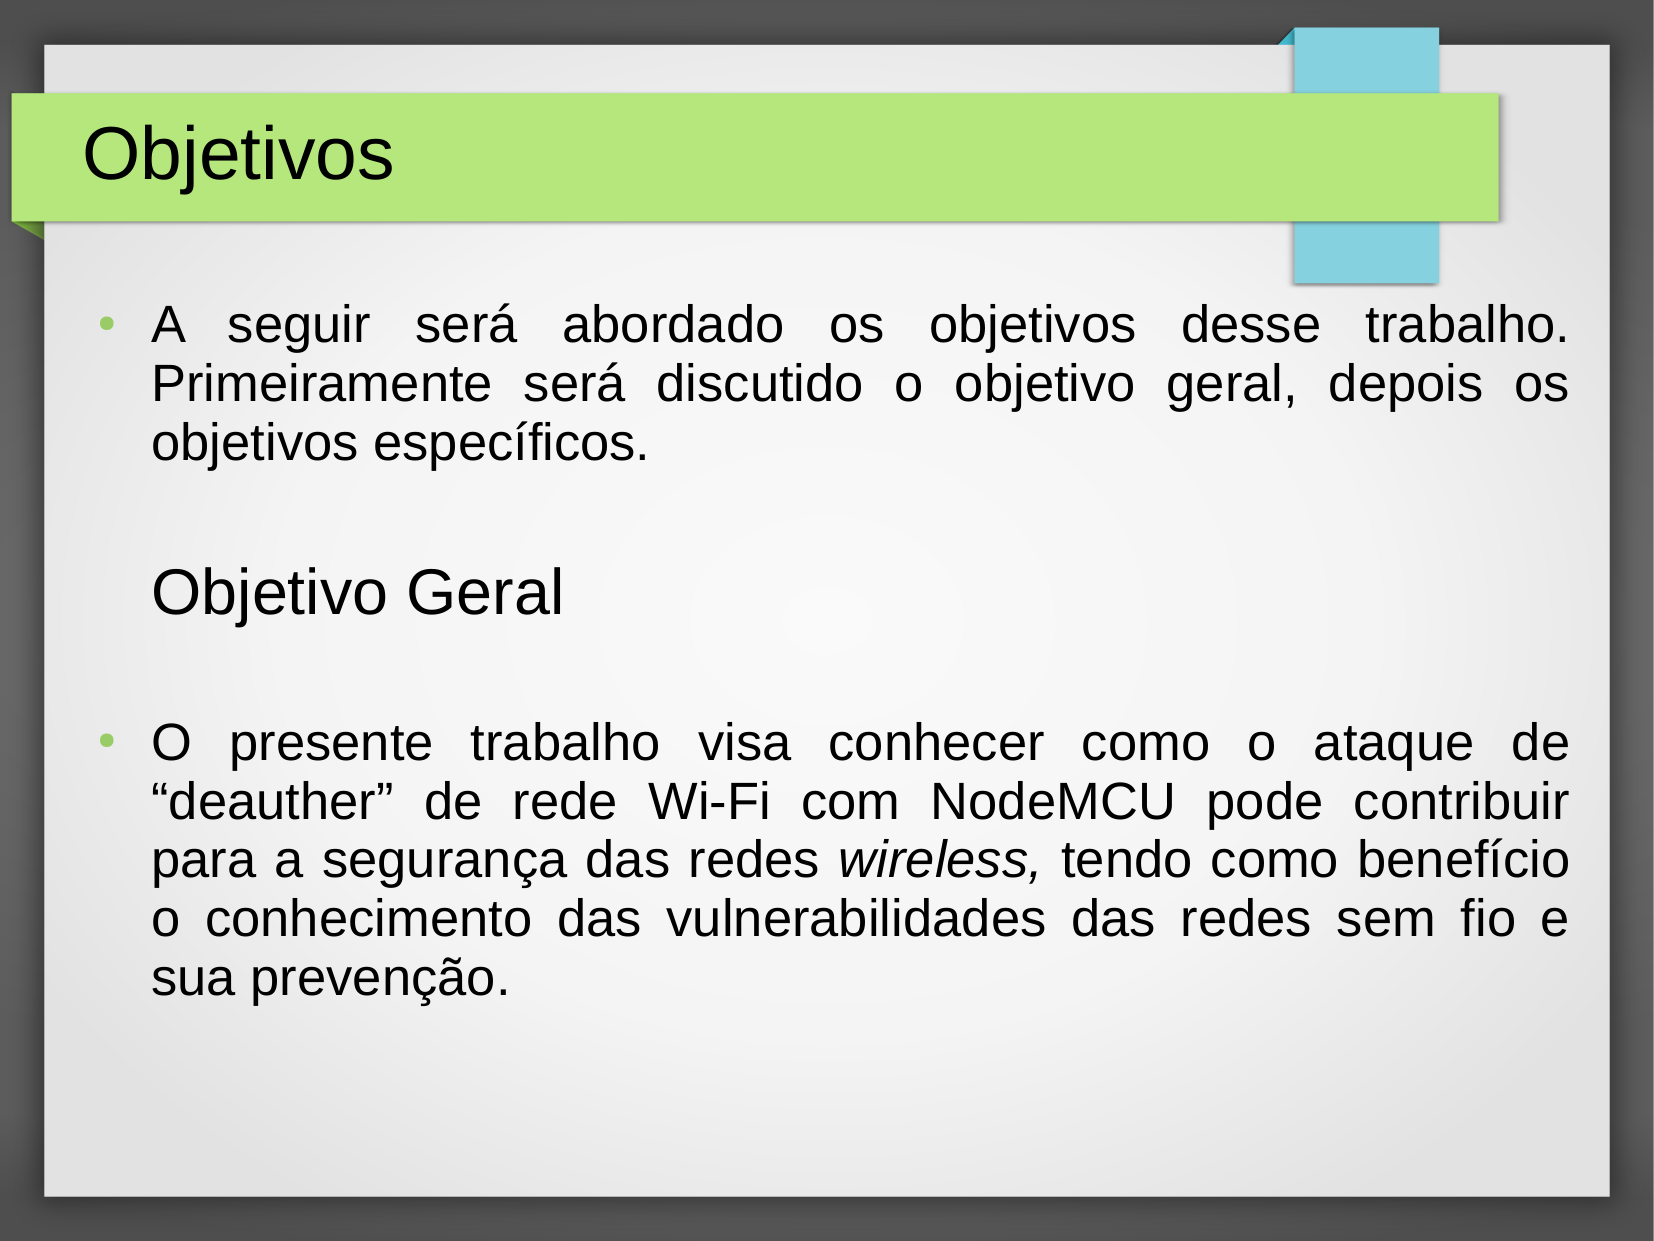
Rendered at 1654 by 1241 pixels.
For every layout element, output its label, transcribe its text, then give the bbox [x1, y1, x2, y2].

list A seguir será abordado os objetivos desse trabalho. Primeiramente será discutido o objetivo geral, depois os objetivos específicos. Objetivo Geral O presente trabalho visa conhecer como o ataque de “deauther” de rede Wi-Fi com NodeMCU pode contribuir para a segurança das redes wireless, tendo como benefício o conhecimento das vulnerabilidades das redes sem fio e sua prevenção. [82, 295, 1571, 1015]
picture [0, 0, 1654, 1241]
title Objetivos [82, 94, 1264, 213]
